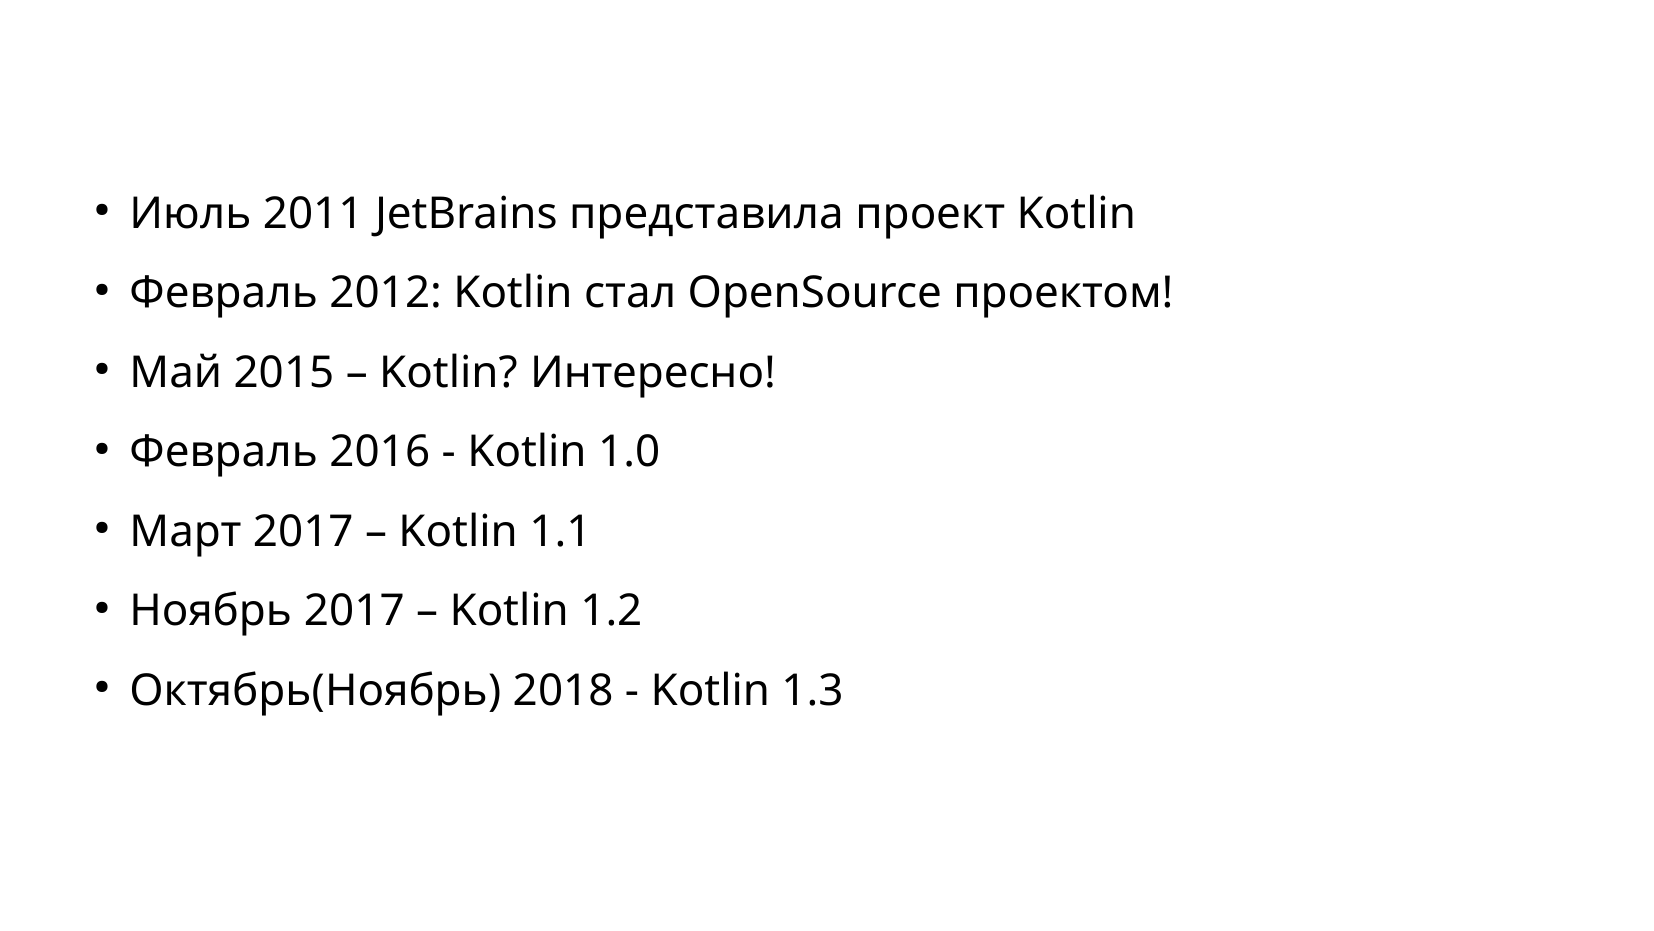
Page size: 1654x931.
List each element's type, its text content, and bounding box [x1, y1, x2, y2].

list Июль 2011 JetBrains представила проект Kotlin Февраль 2012: Kotlin стал OpenSource проектом! Май 2015 – Kotlin? Интересно! Февраль 2016 - Kotlin 1.0 Март 2017 – Kotlin 1.1 Ноябрь 2017 – Kotlin 1.2 Октябрь(Ноябрь) 2018 - Kotlin 1.3 [82, 181, 1571, 721]
